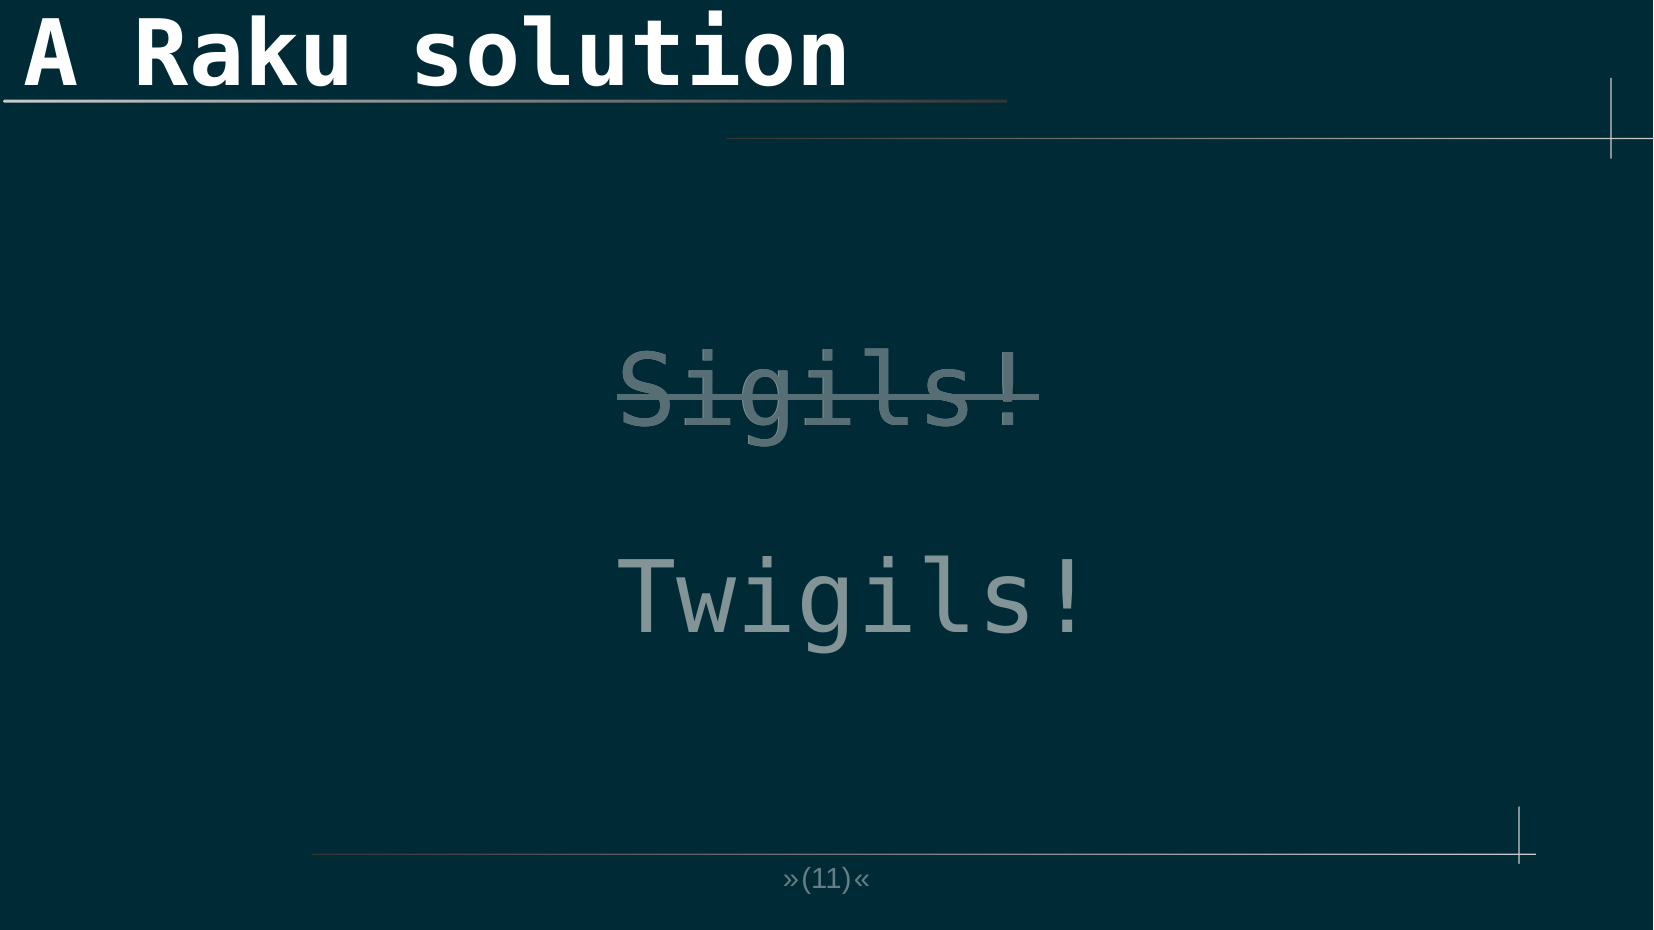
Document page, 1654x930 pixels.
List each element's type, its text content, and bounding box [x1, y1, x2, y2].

list Sigils! Twigils! [546, 202, 1109, 728]
title A Raku solution [23, 0, 1588, 108]
